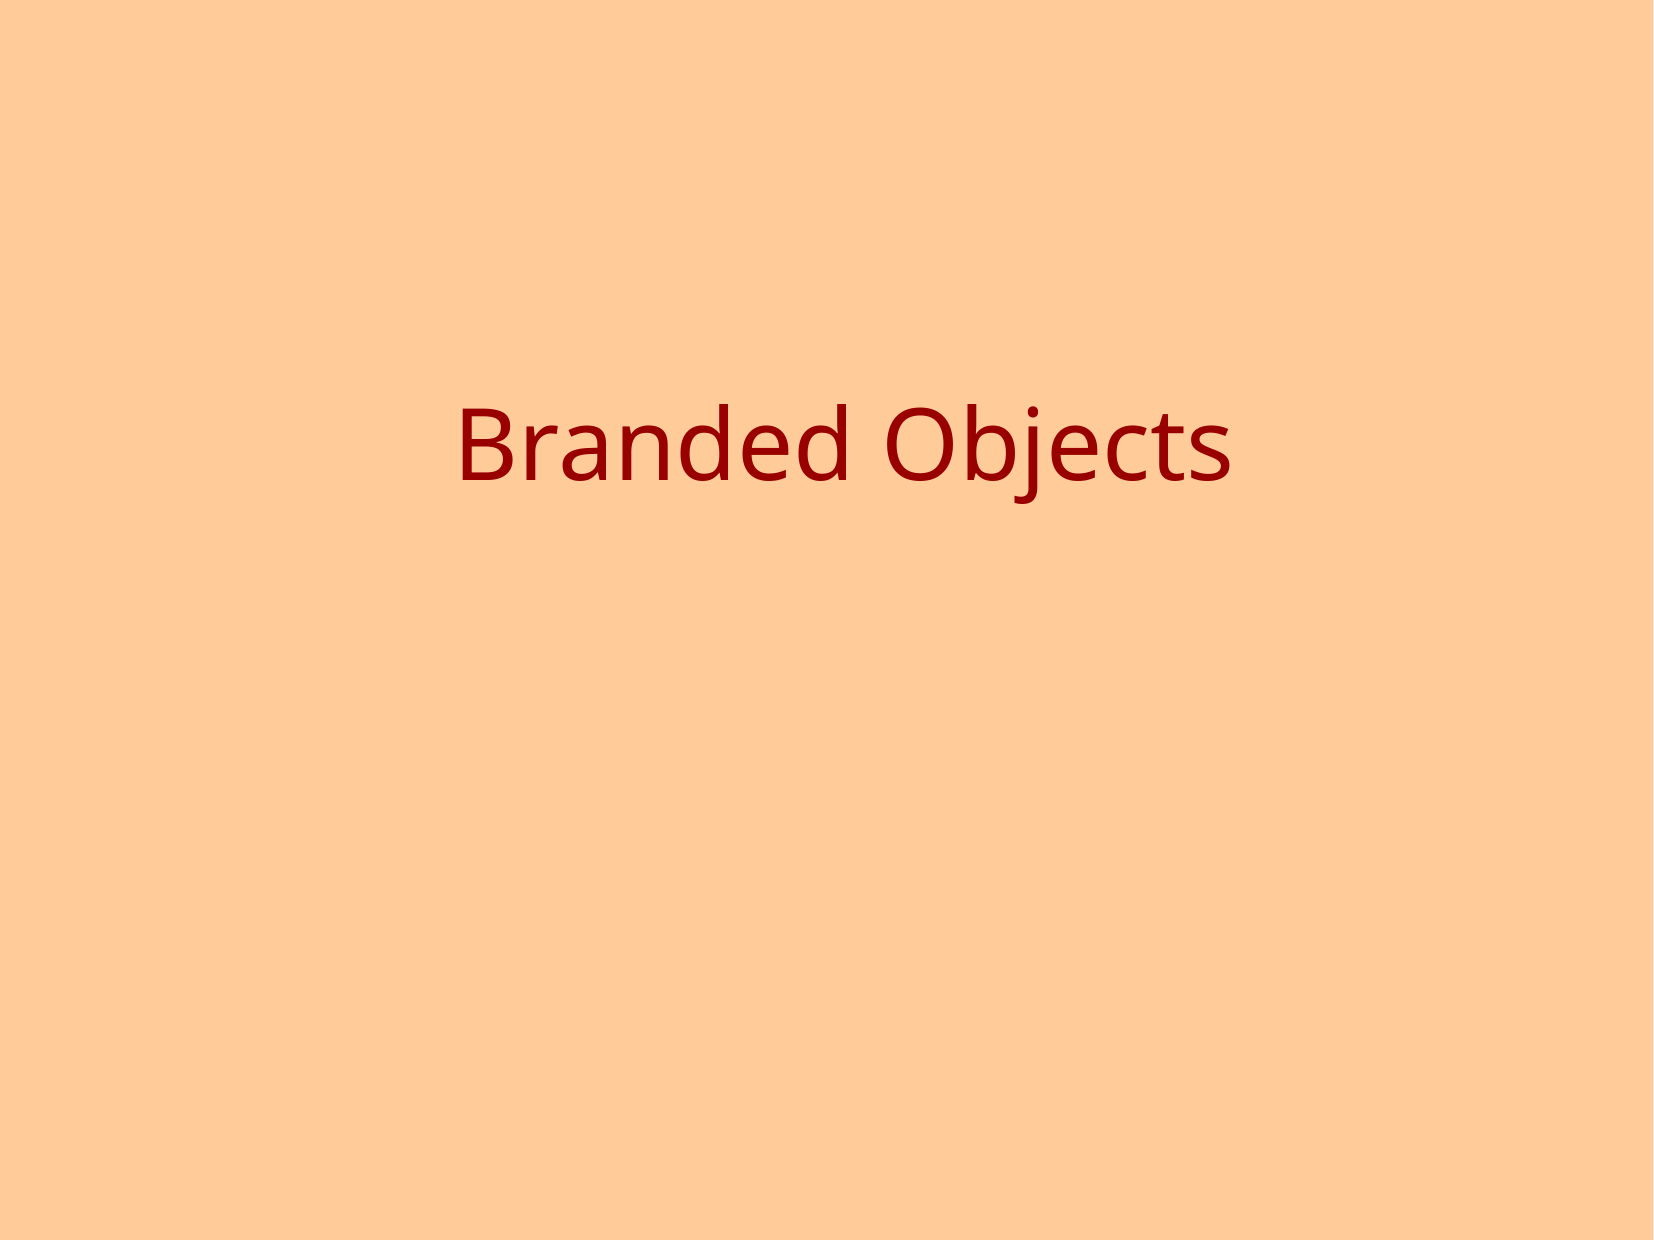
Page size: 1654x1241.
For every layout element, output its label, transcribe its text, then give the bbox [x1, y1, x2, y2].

text_box Branded Objects [437, 366, 1252, 621]
